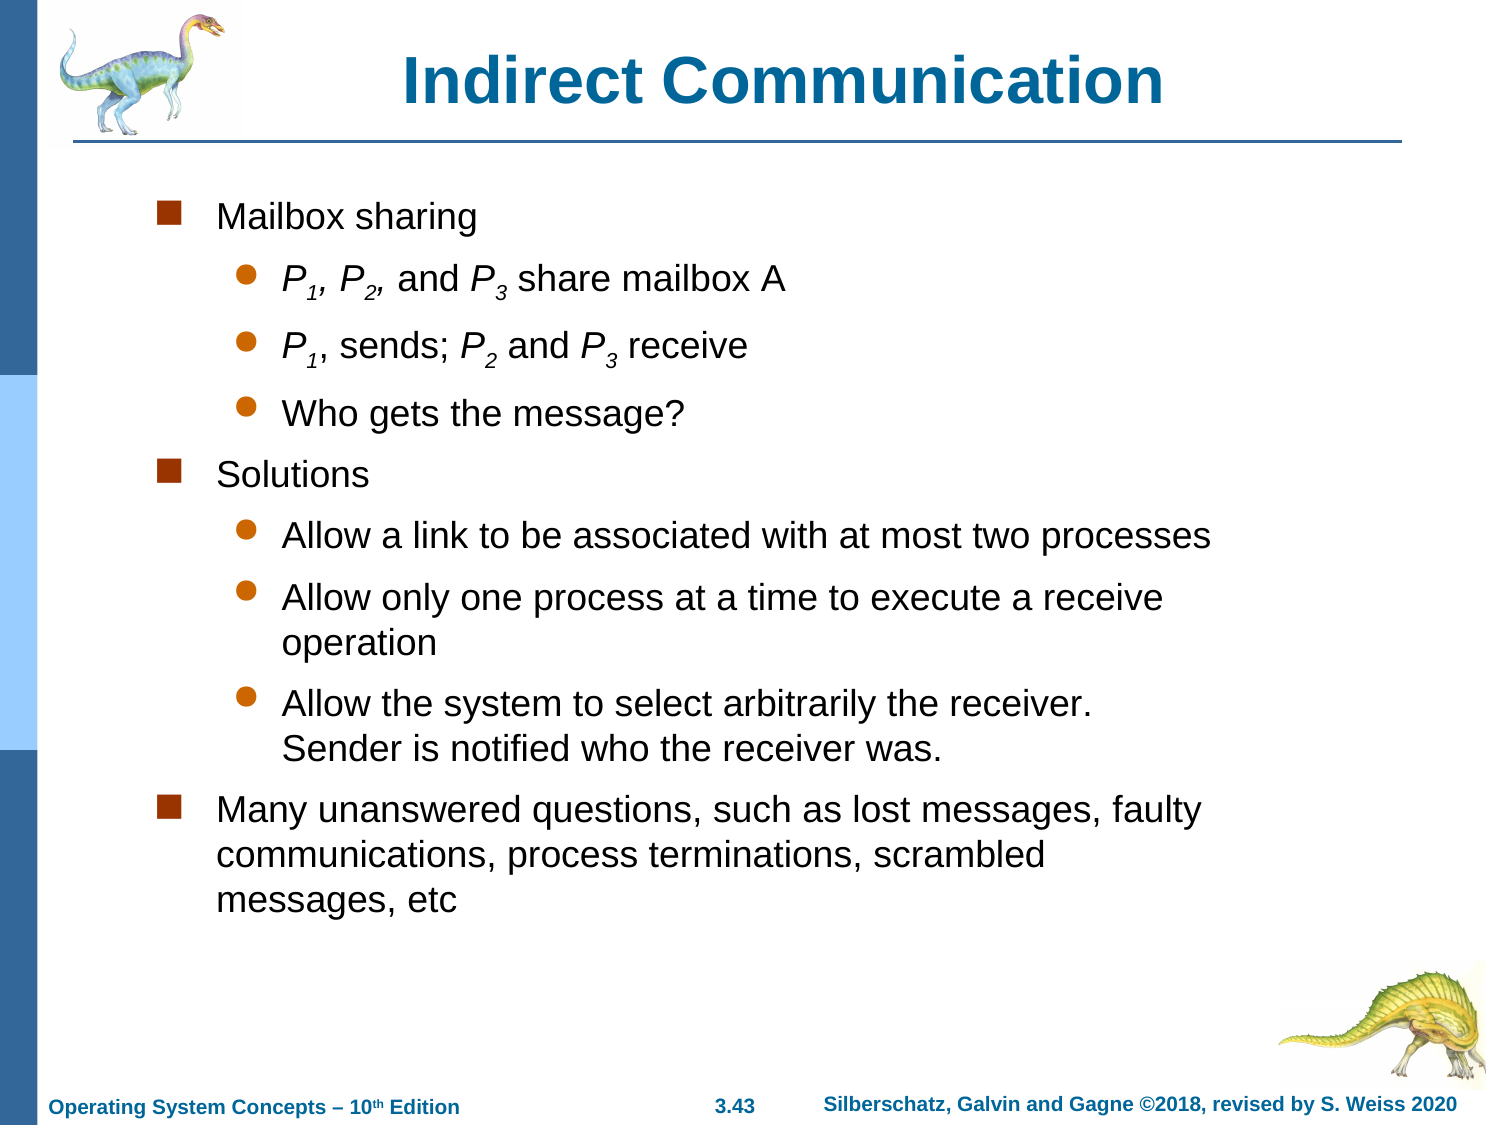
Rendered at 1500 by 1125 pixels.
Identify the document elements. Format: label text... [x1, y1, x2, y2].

list Mailbox sharing P1, P2, and P3 share mailbox A P1, sends; P2 and P3 receive Who gets the message? Solutions Allow a link to be associated with at most two processes Allow only one process at a time to execute a receive operation Allow the system to select arbitrarily the receiver. Sender is notified who the receiver was. Many unanswered questions, such as lost messages, faulty communications, process terminations, scrambled messages, etc [144, 184, 1234, 929]
title Indirect Communication [143, 29, 1426, 125]
picture [46, 0, 243, 149]
picture [1275, 959, 1486, 1090]
picture [1140, 1096, 1148, 1101]
